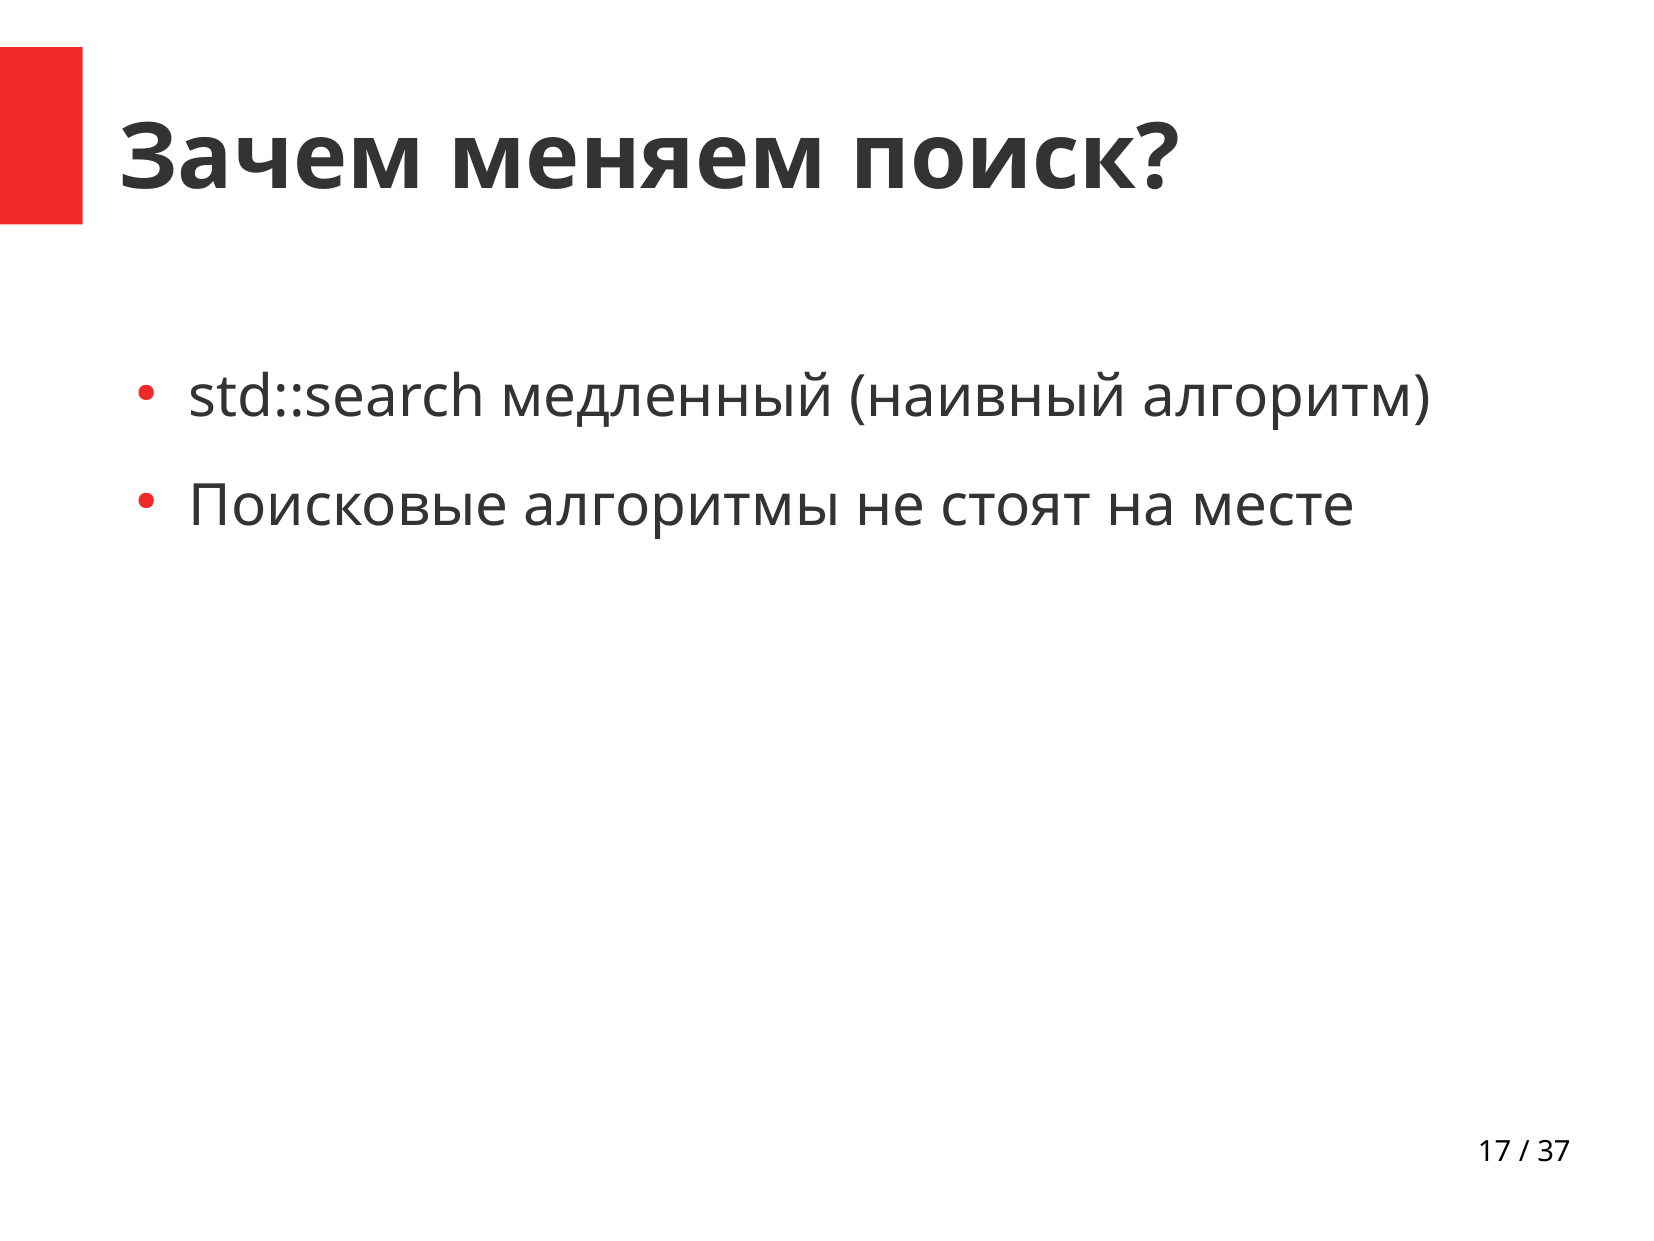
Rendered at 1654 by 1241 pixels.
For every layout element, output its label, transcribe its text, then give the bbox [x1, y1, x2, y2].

list std::search медленный (наивный алгоритм) Поисковые алгоритмы не стоят на месте [118, 354, 1536, 1074]
title Зачем меняем поиск? [118, 49, 1571, 257]
